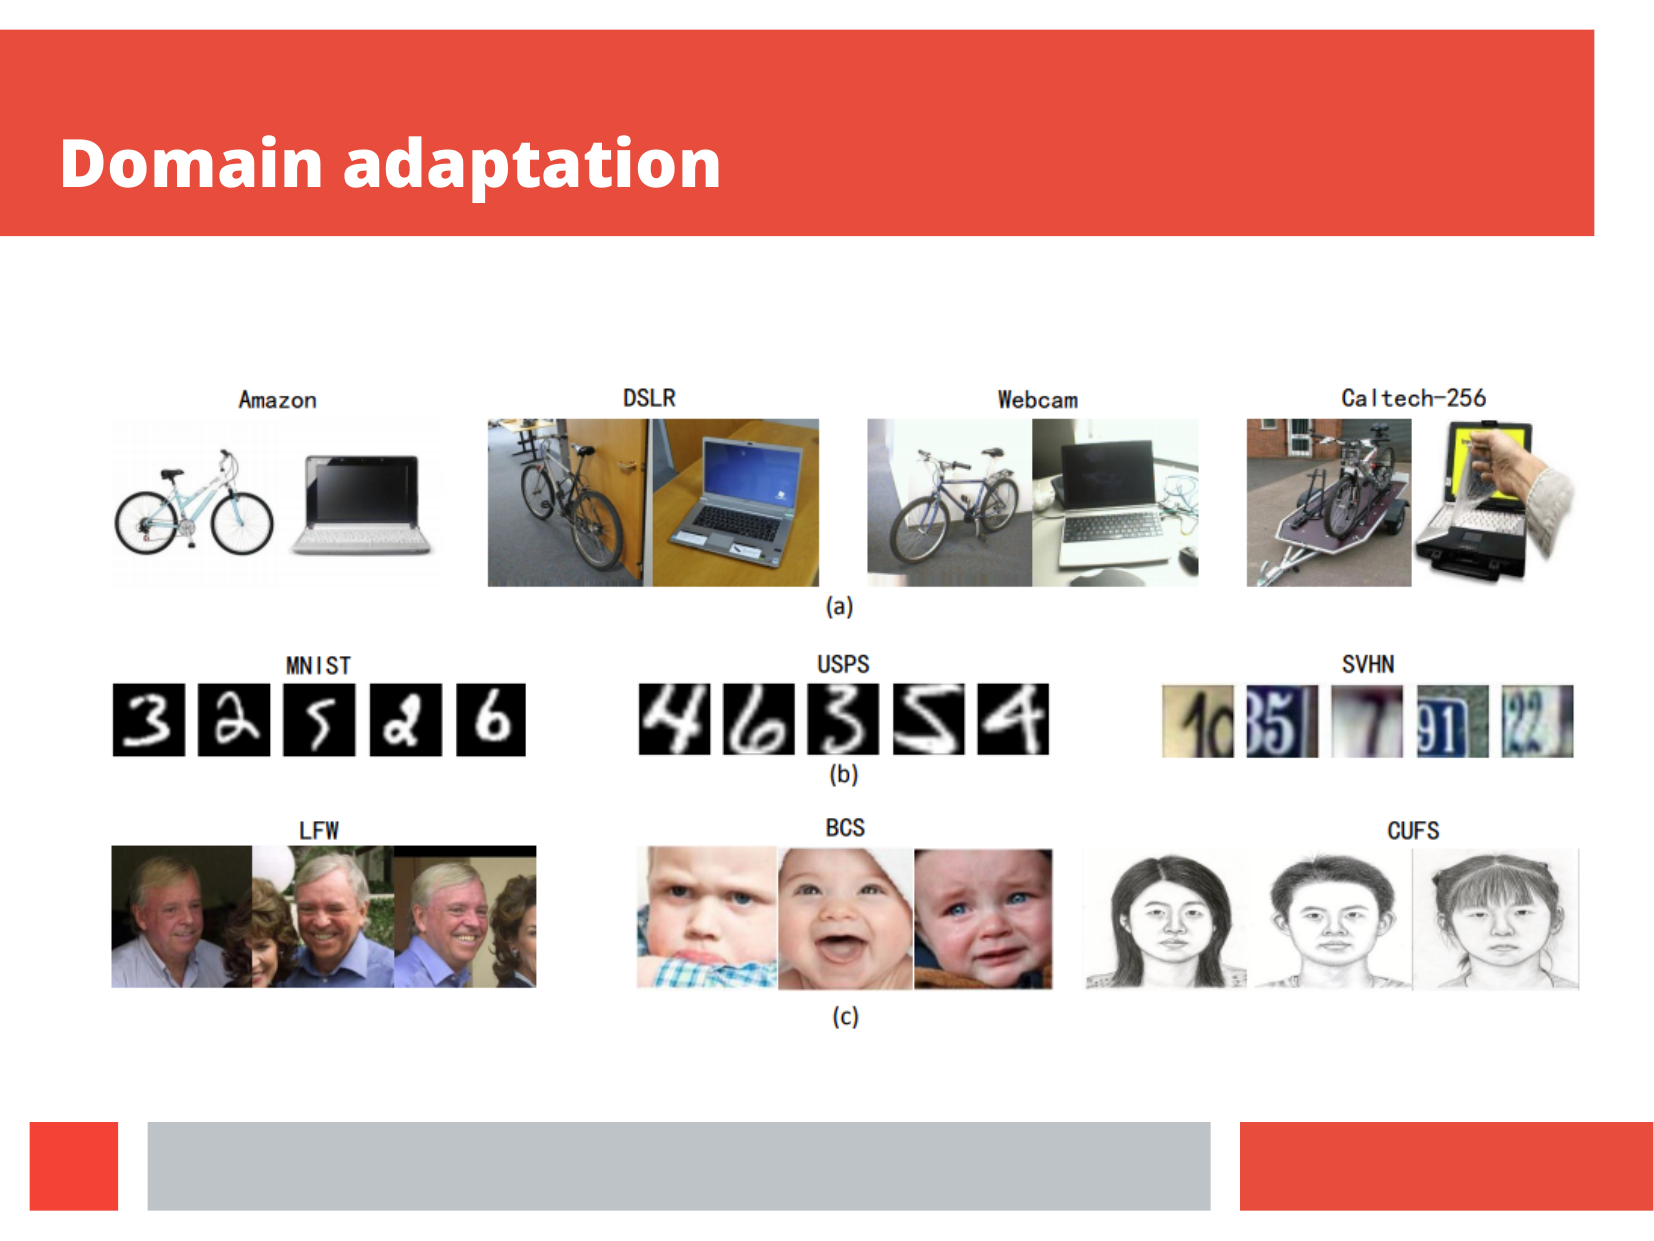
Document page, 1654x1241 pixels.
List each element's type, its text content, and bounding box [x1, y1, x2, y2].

picture [15, 351, 1654, 1036]
title Domain adaptation [59, 59, 1595, 207]
